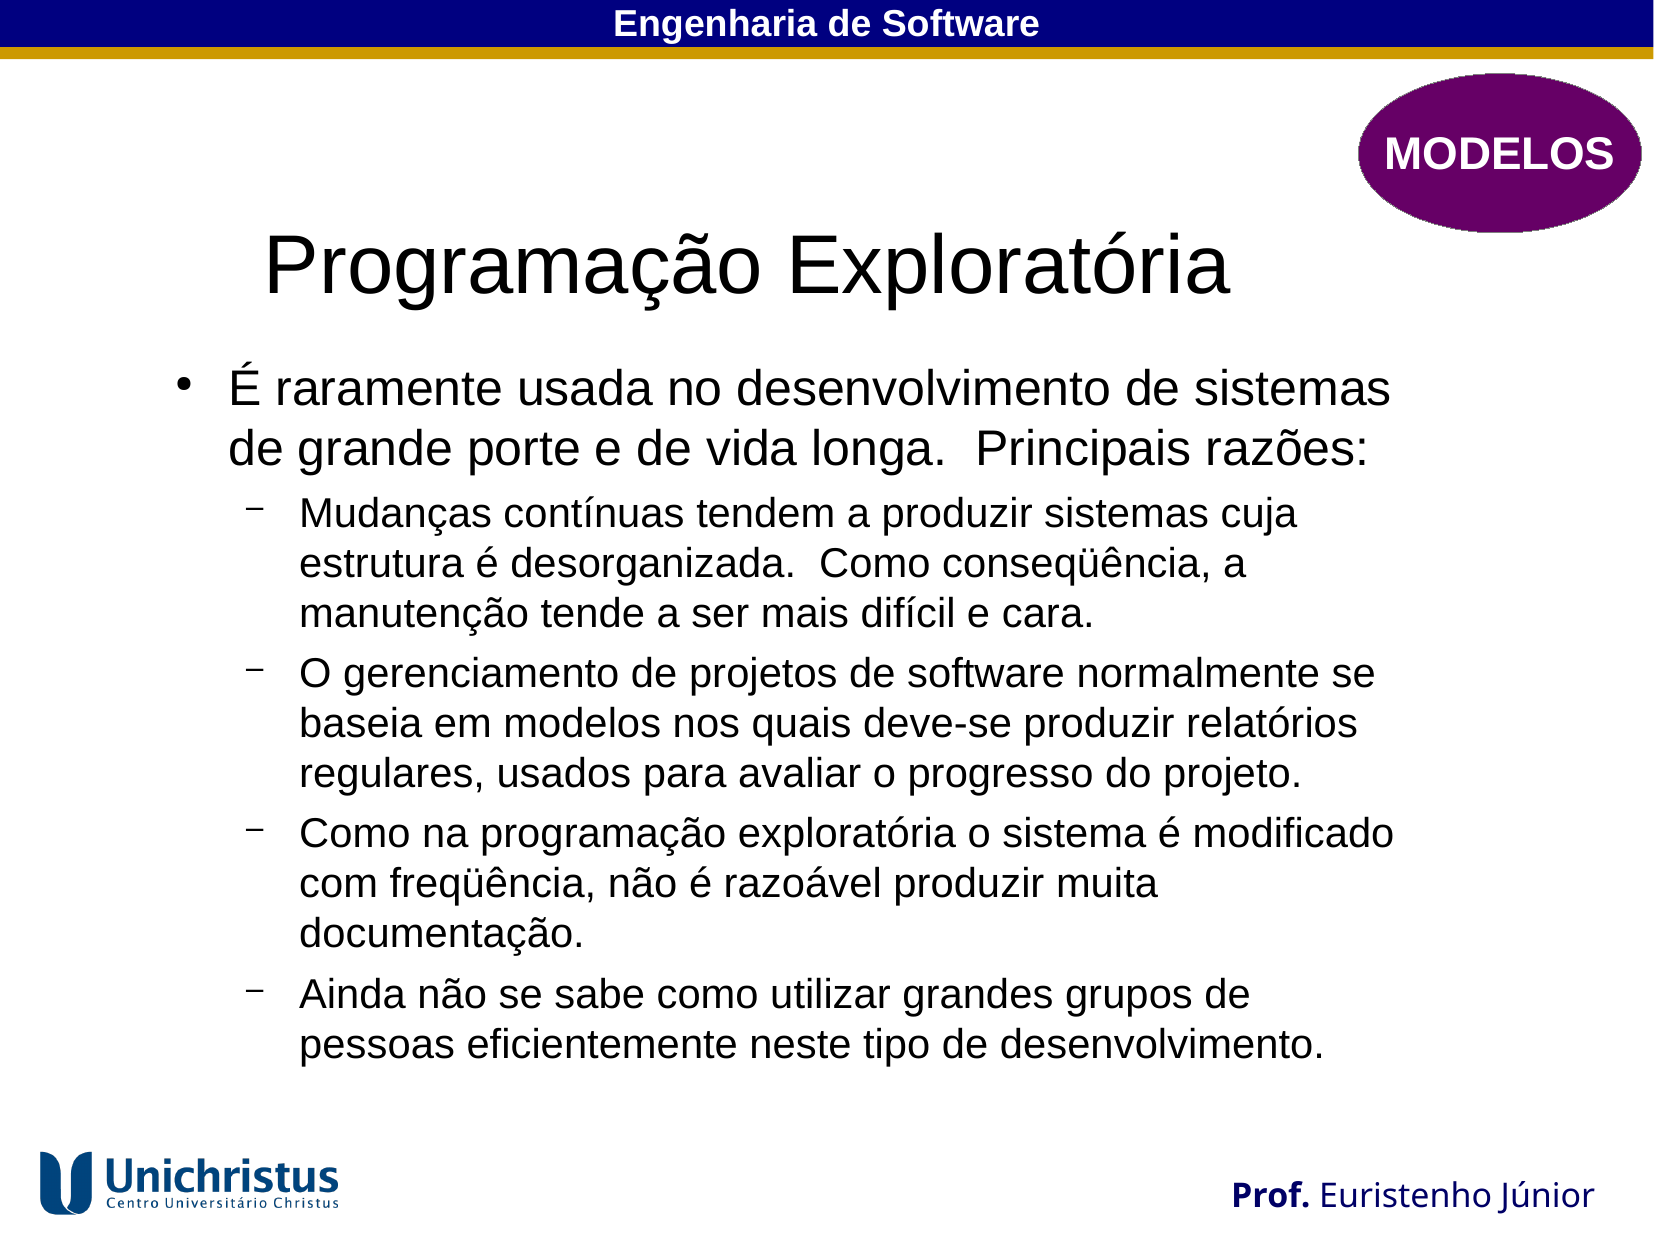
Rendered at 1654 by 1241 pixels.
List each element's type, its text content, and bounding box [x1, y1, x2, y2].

text_box Prof. Euristenho Júnior [1216, 1163, 1654, 1224]
text_box [0, 47, 1654, 60]
title Programação Exploratória [54, 129, 1405, 318]
list É raramente usada no desenvolvimento de sistemas de grande porte e de vida longa. Principais razões: Mudanças contínuas tendem a produzir sistemas cuja estrutura é desorganizada. Como conseqüência, a manutenção tende a ser mais difícil e cara. O gerenciamento de projetos de software normalmente se baseia em modelos nos quais deve-se produzir relatórios regulares, usados para avaliar o progresso do projeto. Como na programação exploratória o sistema é modificado com freqüência, não é razoável produzir muita documentação. Ainda não se sabe como utilizar grandes grupos de pessoas eficientemente neste tipo de desenvolvimento. [142, 347, 1418, 1023]
text_box Engenharia de Software [0, 0, 1654, 47]
text_box MODELOS [1365, 73, 1642, 233]
picture [35, 1148, 343, 1217]
